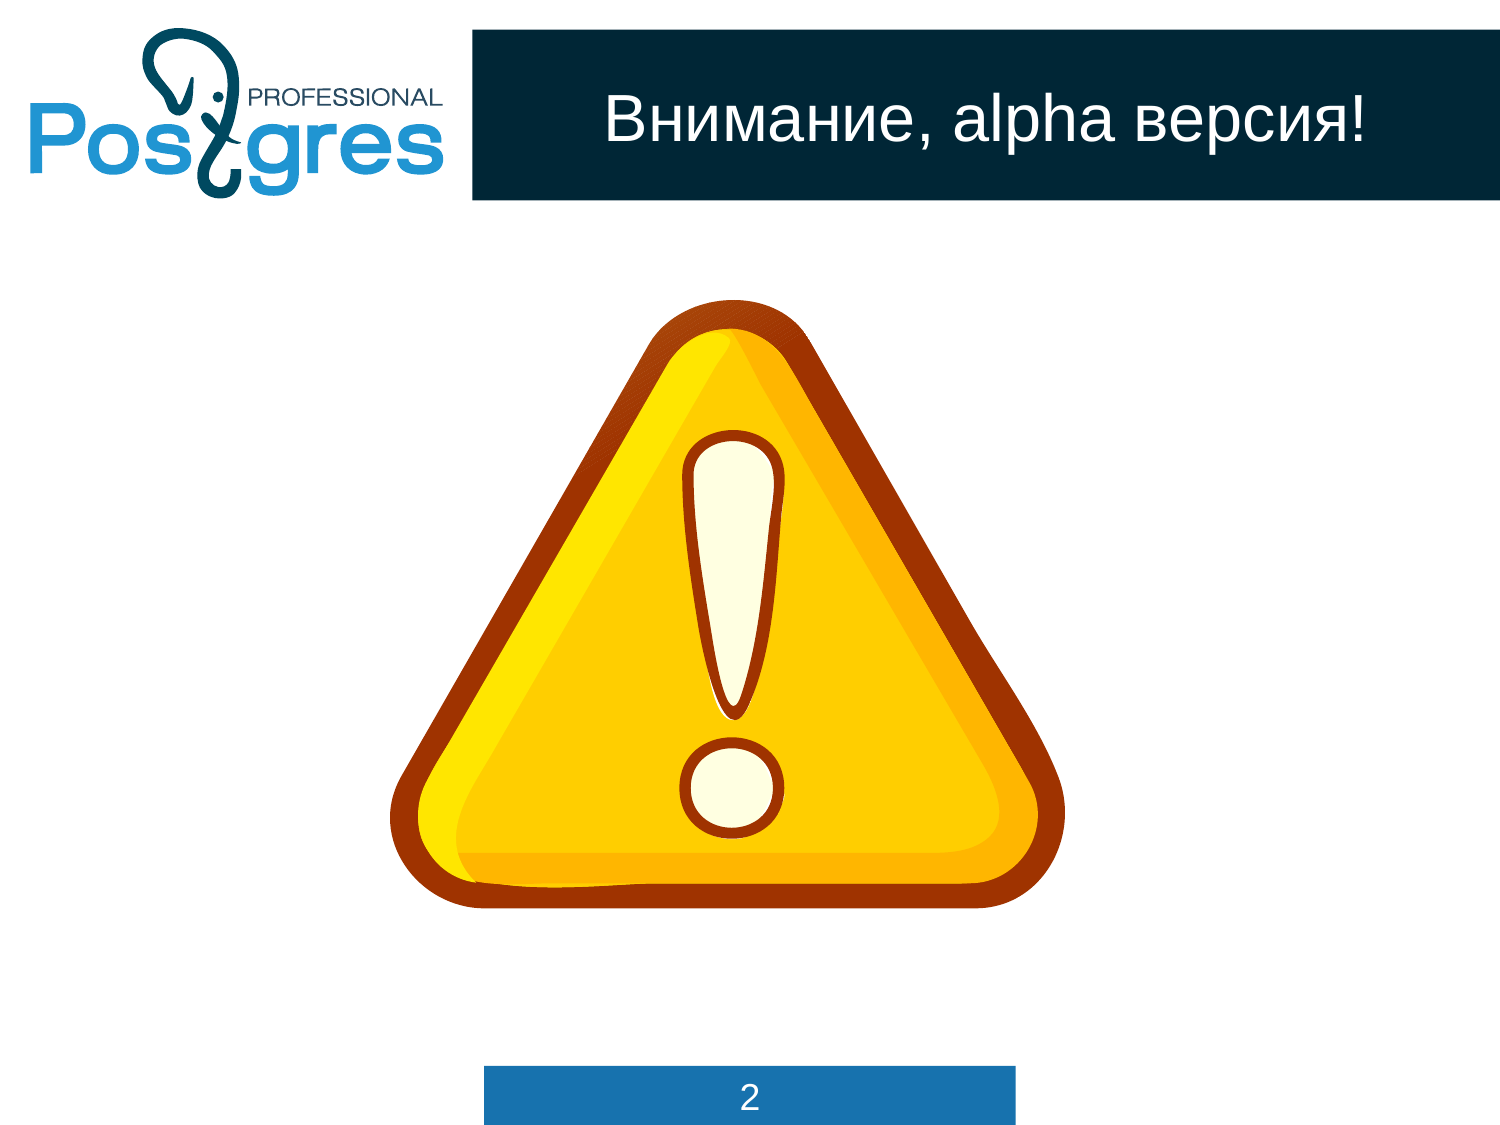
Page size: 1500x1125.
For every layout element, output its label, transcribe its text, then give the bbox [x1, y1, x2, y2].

picture [390, 299, 1066, 909]
title Внимание, alpha версия! [472, 29, 1500, 201]
